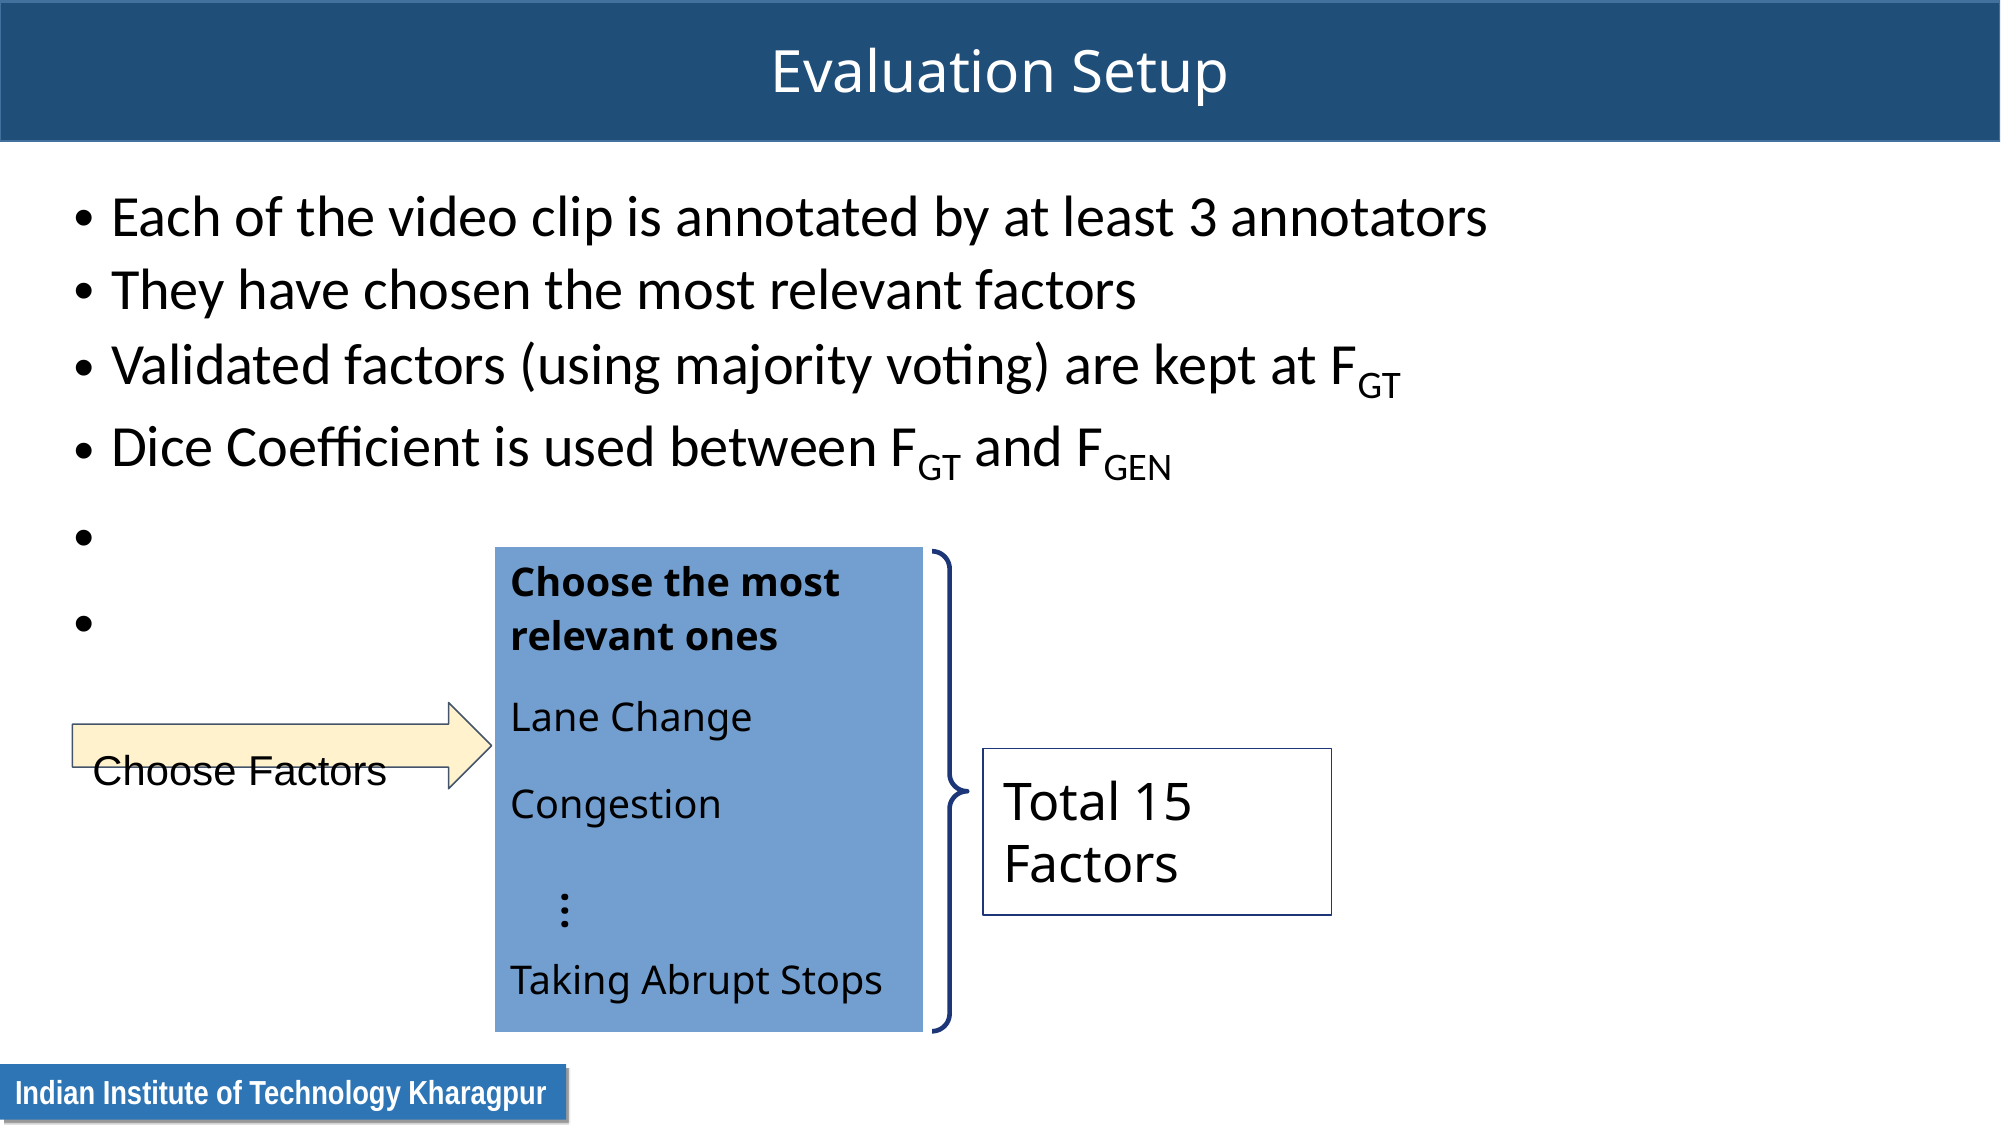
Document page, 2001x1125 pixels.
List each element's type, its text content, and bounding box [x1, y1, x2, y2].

table_cell Congestion [495, 769, 923, 857]
table_cell [495, 857, 923, 944]
text_box Choose Factors [72, 702, 492, 789]
list Each of the video clip is annotated by at least 3 annotators They have chosen the most relevant factors Validated factors (using majority voting) are kept at FGT Dice Coefficient is used between FGT and FGEN [58, 186, 1954, 1065]
table_header Choose the most relevant ones [495, 547, 923, 682]
table_cell Lane Change [495, 682, 923, 769]
text_box Total 15 Factors [983, 748, 1332, 915]
title Evaluation Setup [0, 1, 2000, 141]
table_cell Taking Abrupt Stops [495, 944, 923, 1032]
text_box … [531, 870, 635, 991]
